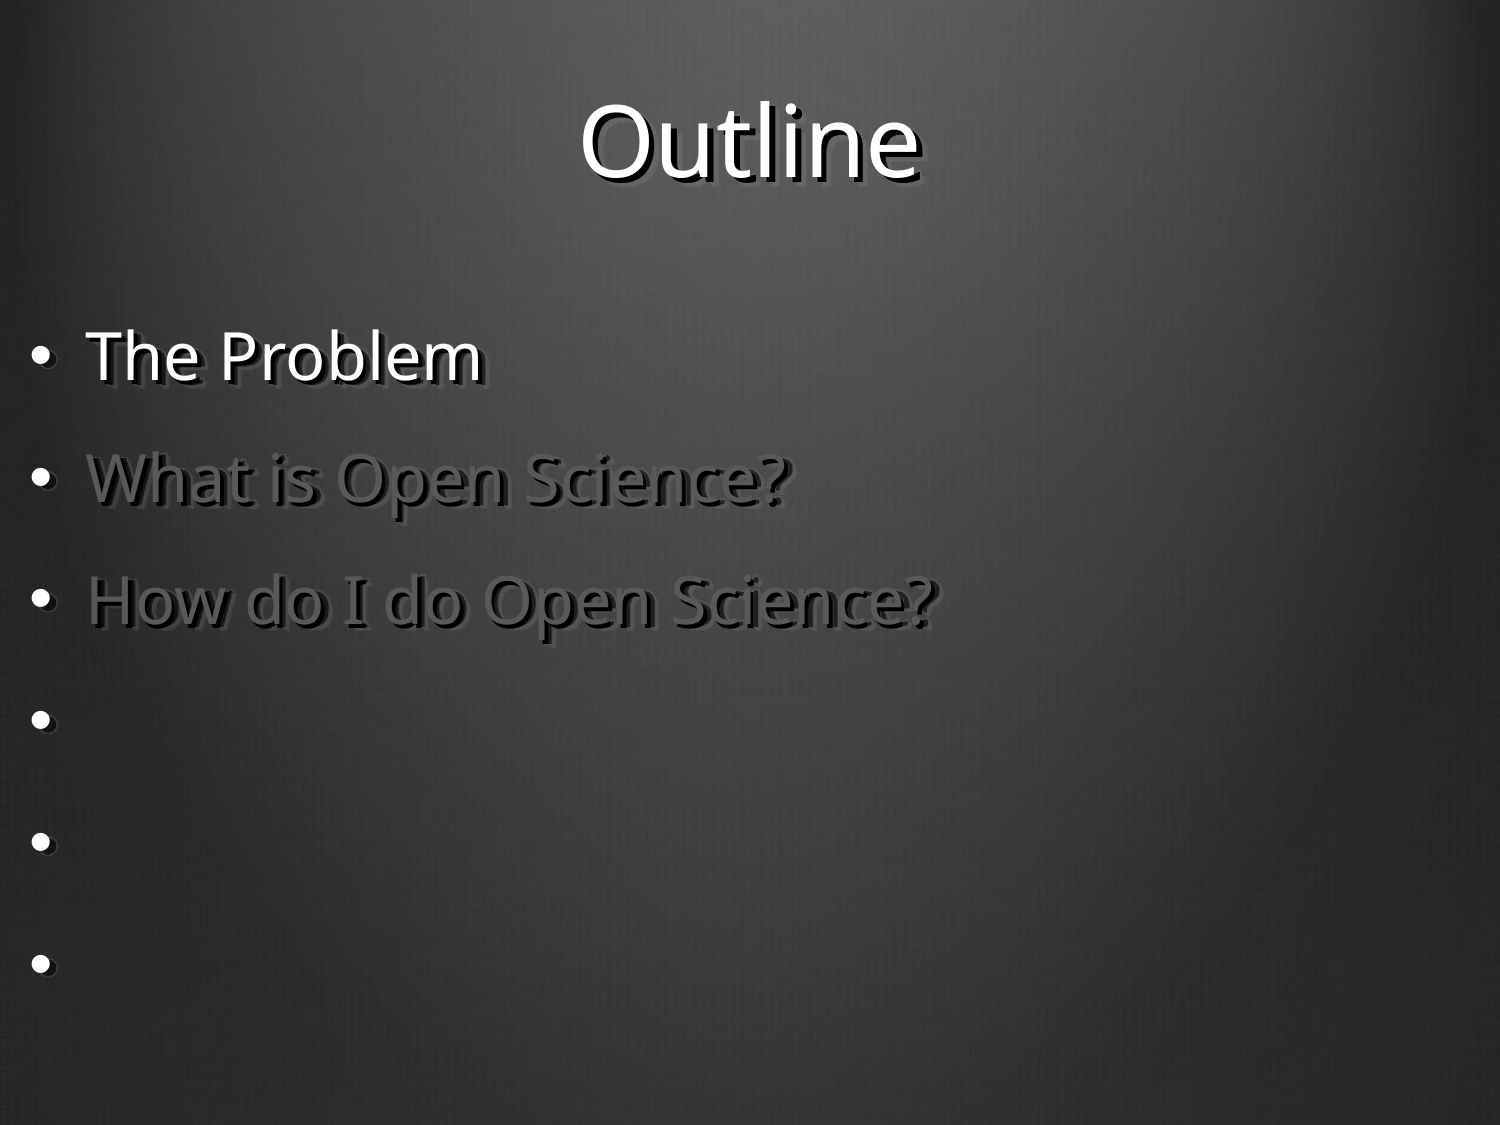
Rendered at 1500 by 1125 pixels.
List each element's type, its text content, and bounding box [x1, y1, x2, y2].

list The Problem What is Open Science? How do I do Open Science? [14, 306, 1500, 1005]
title Outline [112, 19, 1388, 255]
